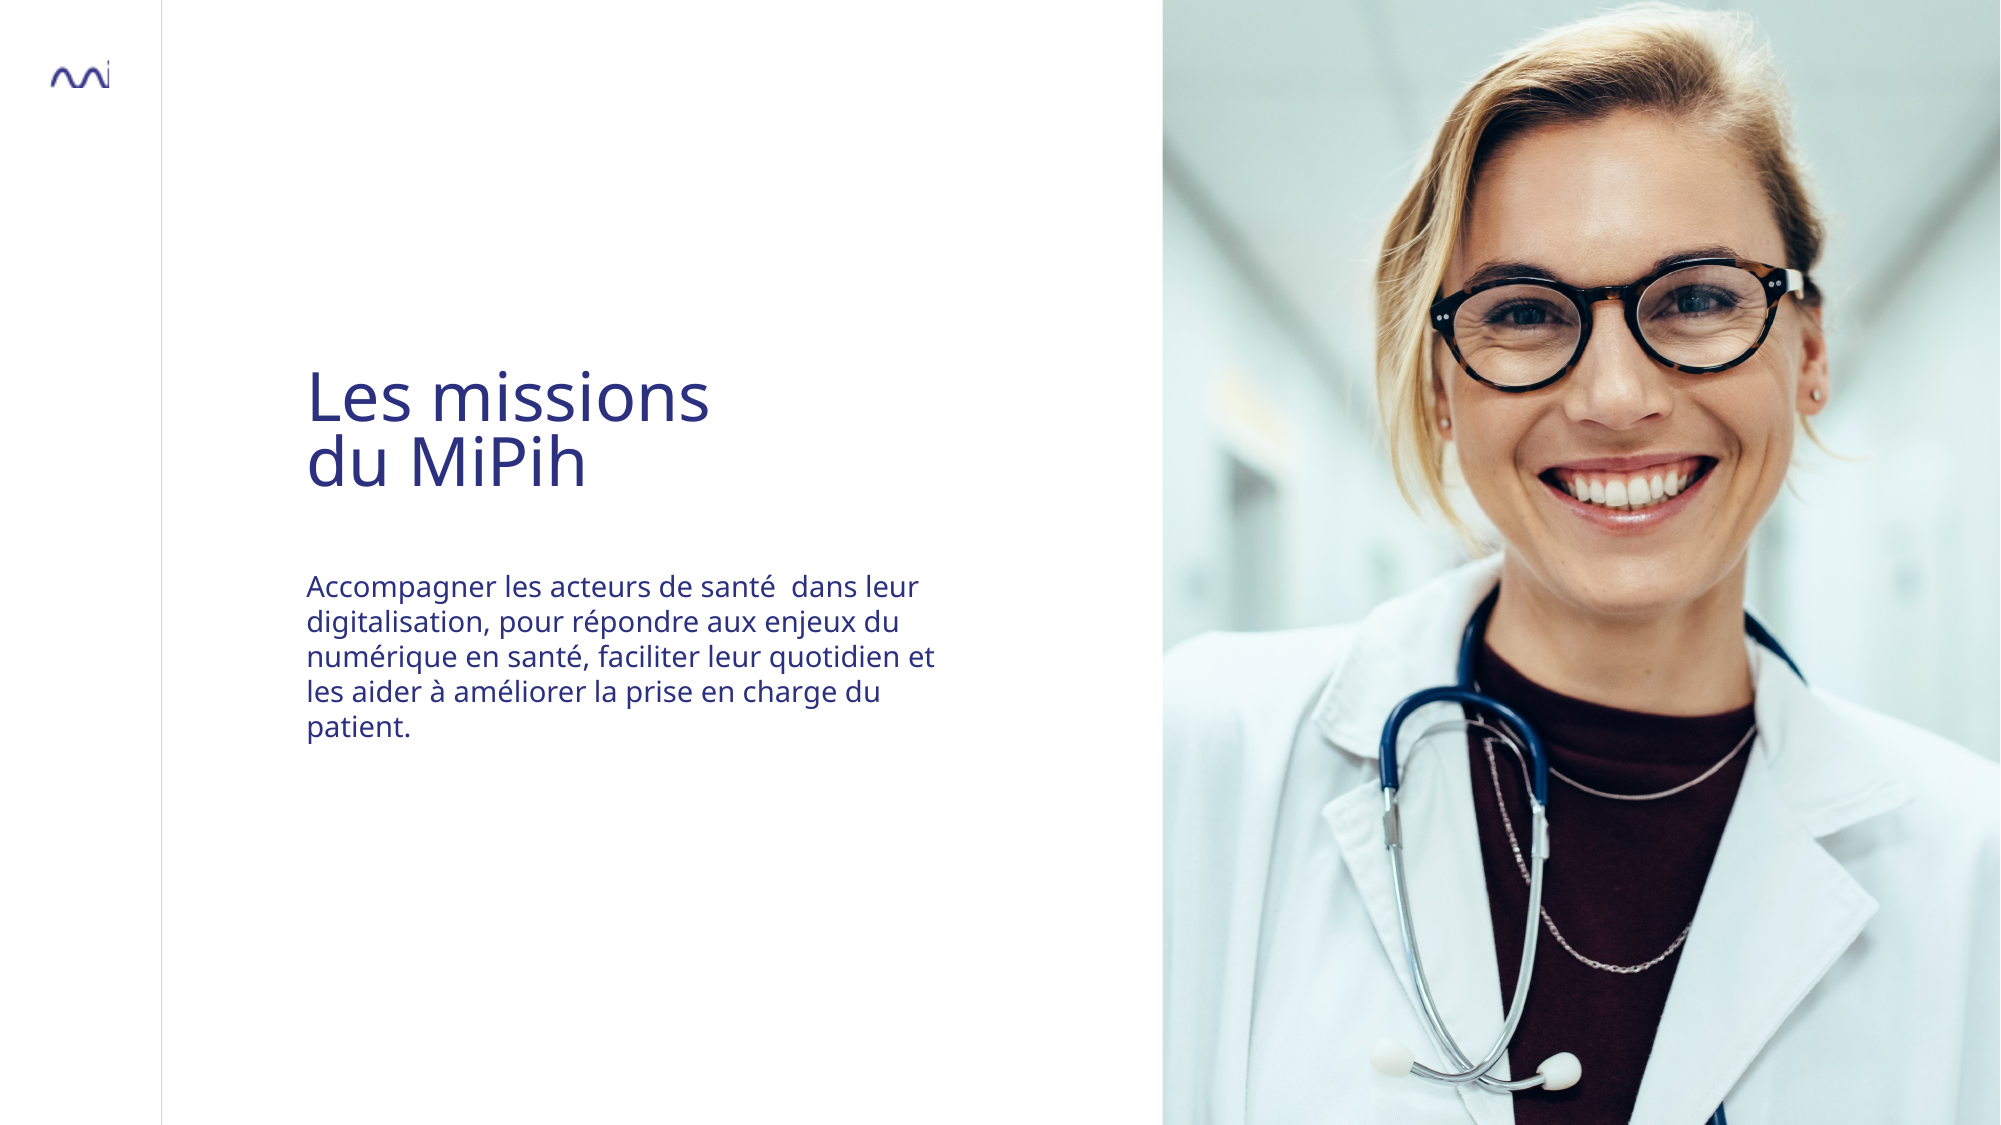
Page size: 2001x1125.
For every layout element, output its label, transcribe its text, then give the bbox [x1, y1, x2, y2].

picture [1162, 0, 2000, 1125]
list Les missions du MiPih [306, 361, 733, 559]
title Accompagner les acteurs de santé dans leur digitalisation, pour répondre aux enjeux du numérique en santé, faciliter leur quotidien et les aider à améliorer la prise en charge du patient. [306, 536, 964, 842]
